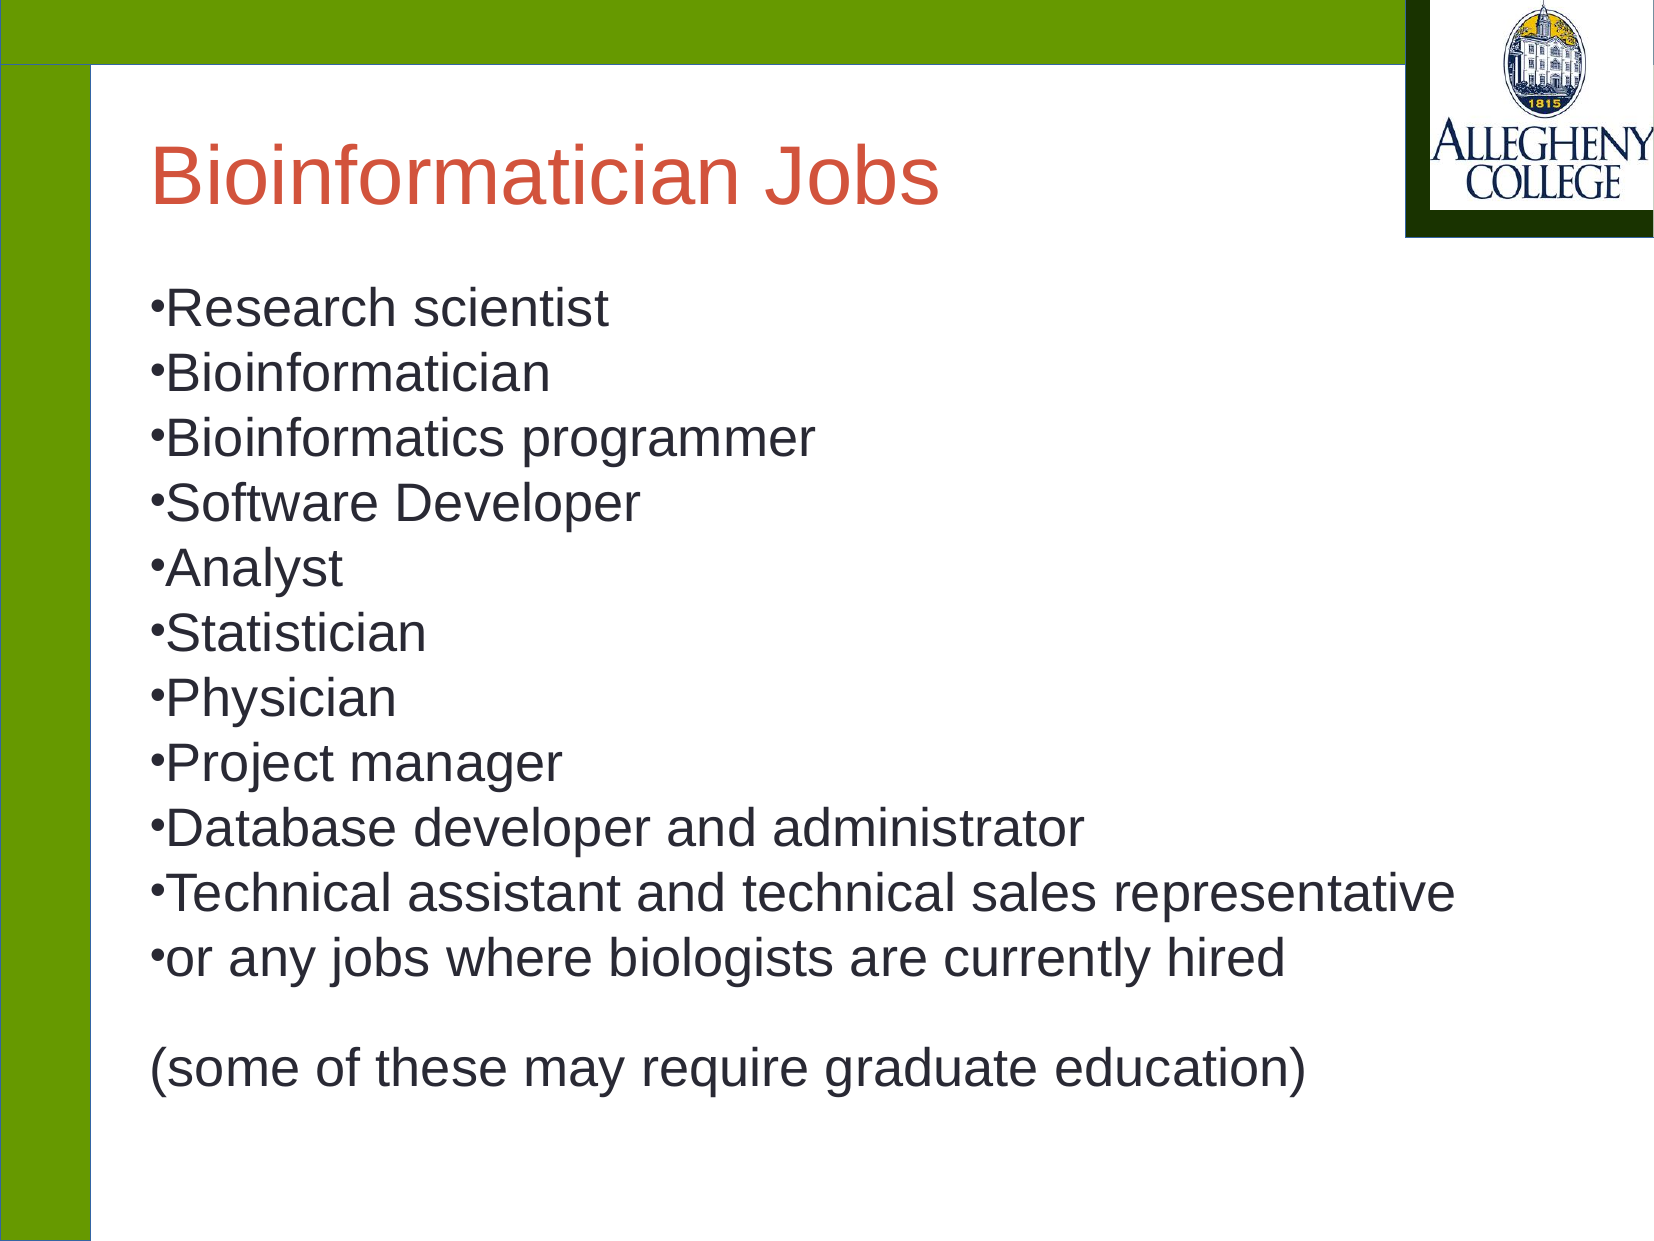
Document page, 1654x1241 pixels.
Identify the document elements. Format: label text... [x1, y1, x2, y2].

text_box Bioinformatician Jobs [134, 90, 1485, 253]
text_box [1485, 210, 1654, 238]
text_box [0, 0, 1430, 1241]
text_box Research scientist Bioinformatician Bioinformatics programmer Software Developer Analyst Statistician Physician Project manager Database developer and administrator Technical assistant and technical sales representative or any jobs where biologists are currently hired (some of these may require graduate education) [134, 265, 1485, 1066]
picture [1430, 0, 1654, 210]
